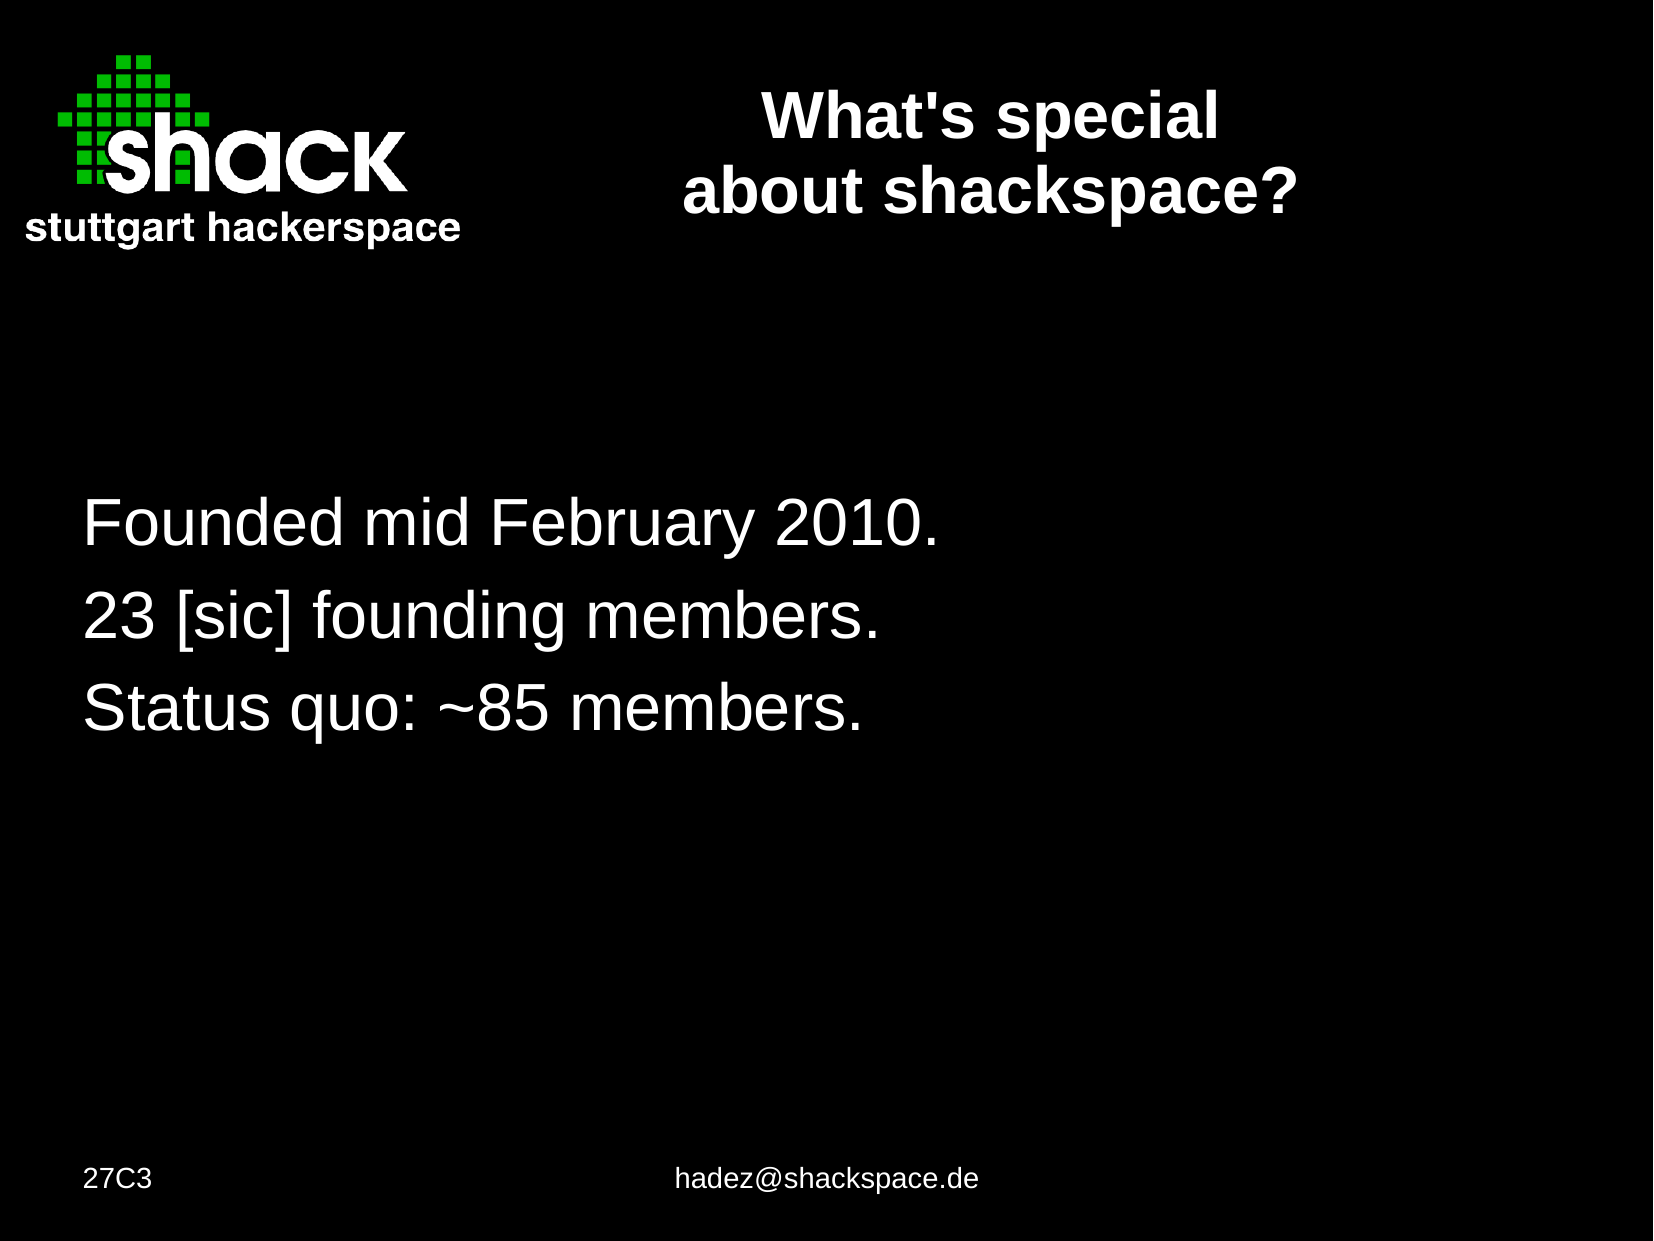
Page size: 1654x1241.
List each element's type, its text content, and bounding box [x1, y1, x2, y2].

subtitle Founded mid February 2010. 23 [sic] founding members. Status quo: ~85 members. [82, 297, 1571, 1118]
picture [8, 47, 477, 257]
title What's special about shackspace? [412, 56, 1571, 250]
